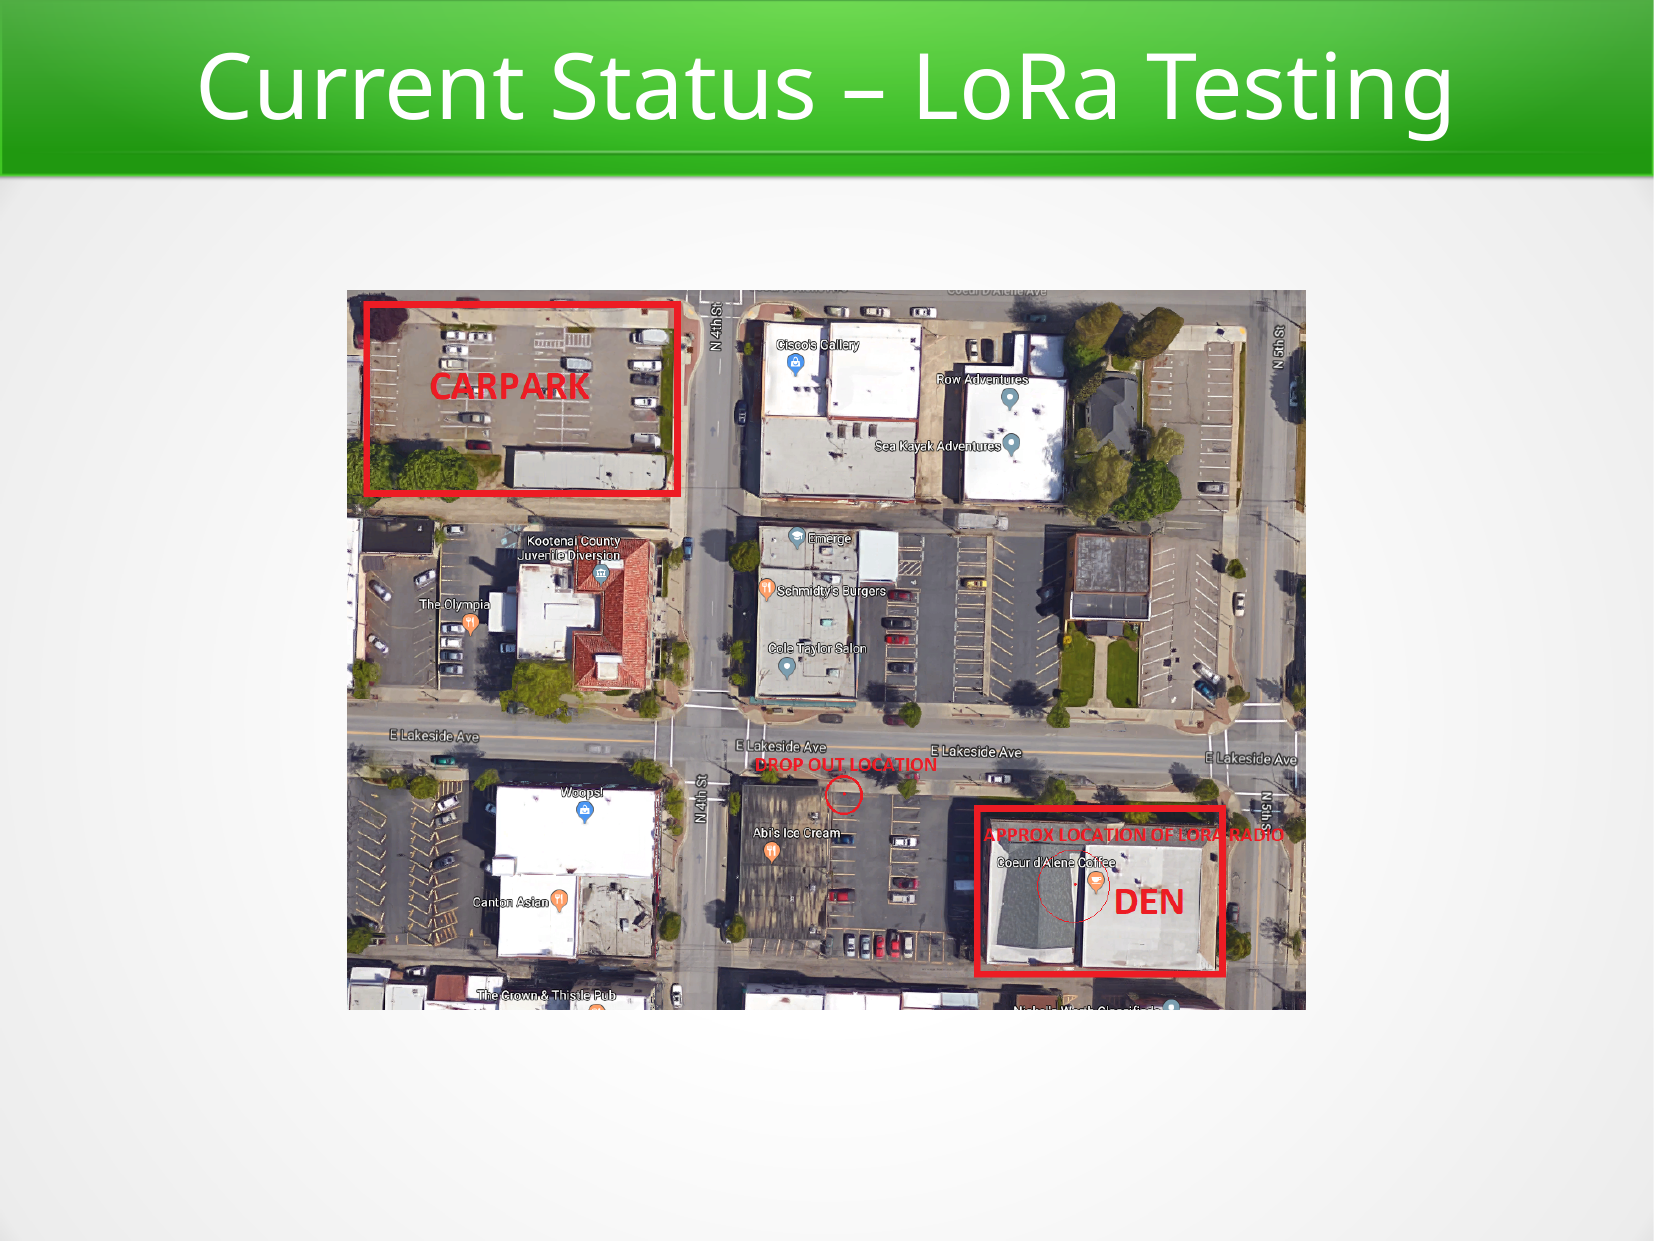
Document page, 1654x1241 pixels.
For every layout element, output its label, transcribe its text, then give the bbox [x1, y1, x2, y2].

picture [0, 0, 1654, 1241]
title Current Status – LoRa Testing [82, 11, 1571, 154]
